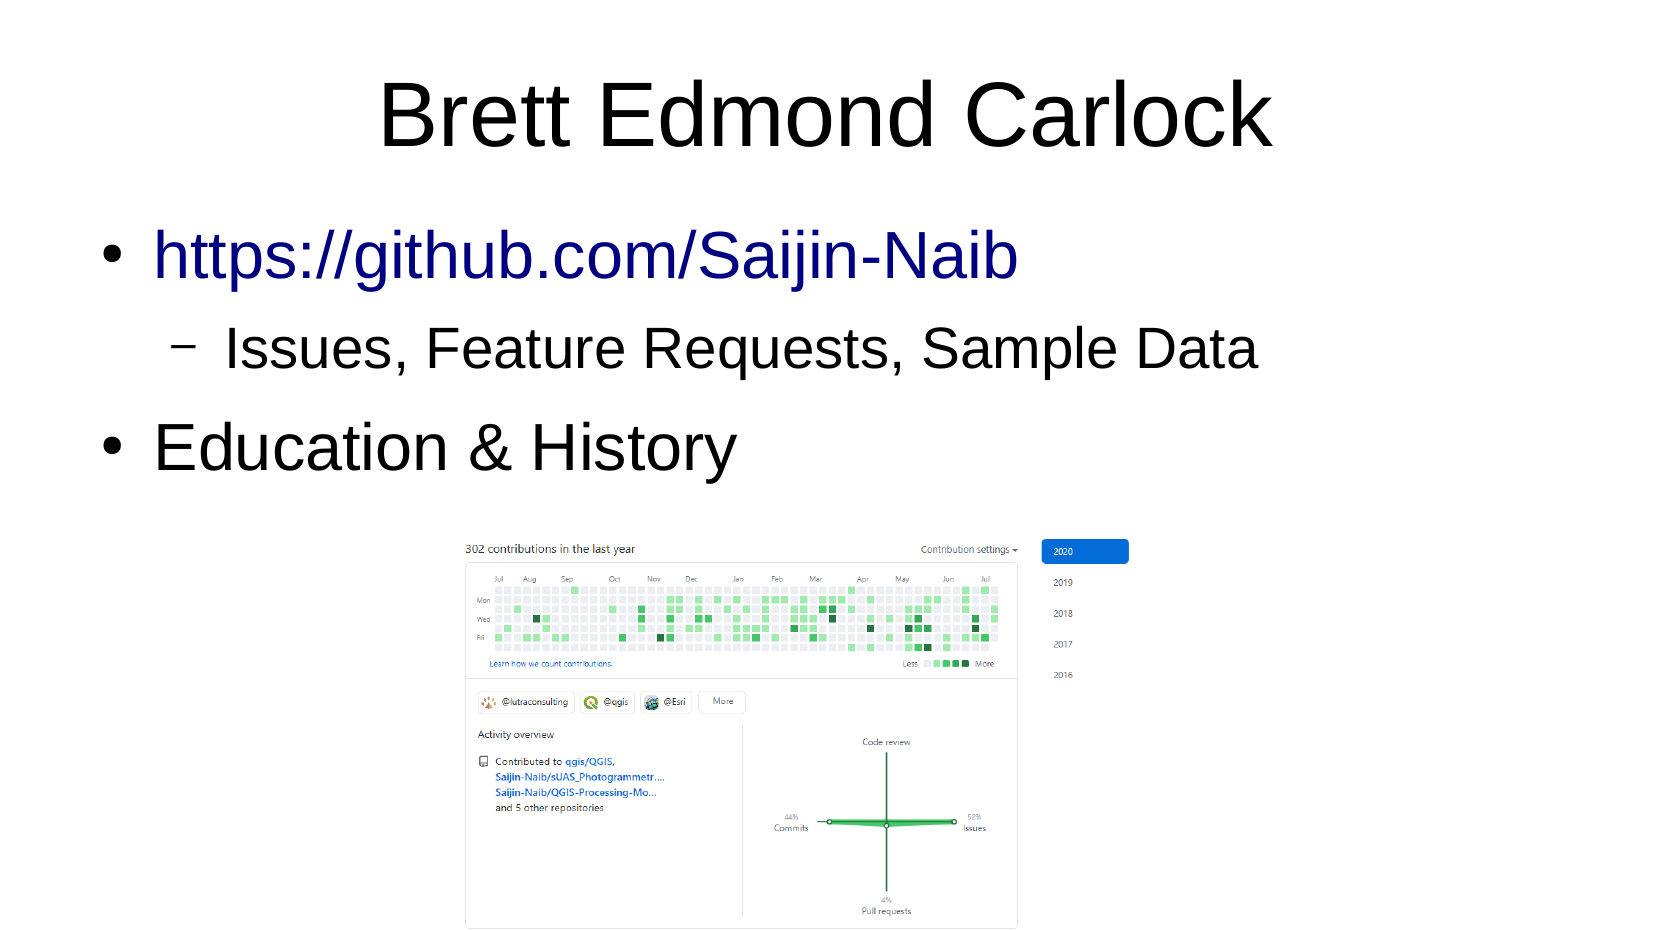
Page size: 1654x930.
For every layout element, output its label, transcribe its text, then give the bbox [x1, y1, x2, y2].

picture [465, 757, 1130, 930]
list https://github.com/Saijin-Naib Issues, Feature Requests, Sample Data Education & History [82, 217, 1571, 757]
title Brett Edmond Carlock [82, 37, 1571, 193]
